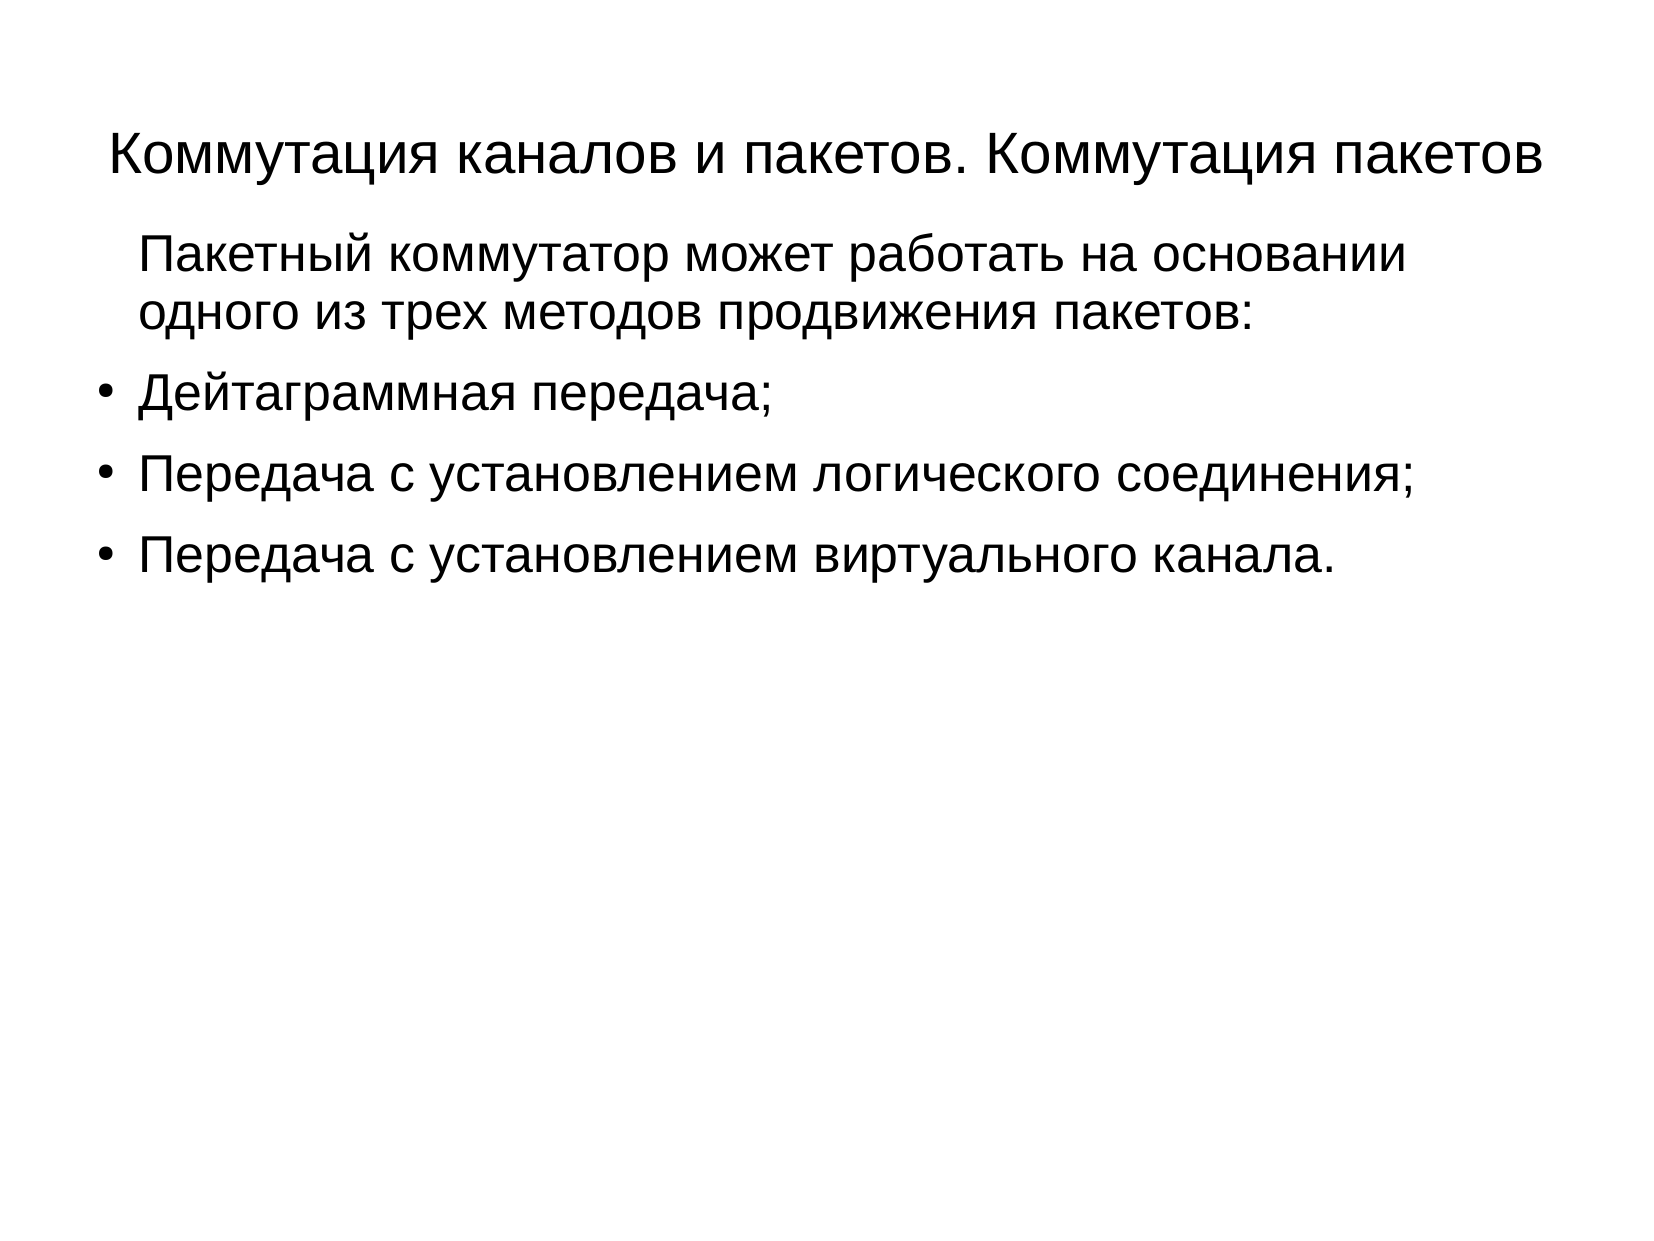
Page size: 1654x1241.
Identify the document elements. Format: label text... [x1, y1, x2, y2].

title Коммутация каналов и пакетов. Коммутация пакетов [82, 49, 1571, 224]
list Пакетный коммутатор может работать на основании одного из трех методов продвижения пакетов: Дейтаграммная передача; Передача с установлением логического соединения; Передача с установлением виртуального канала. [82, 224, 1571, 591]
